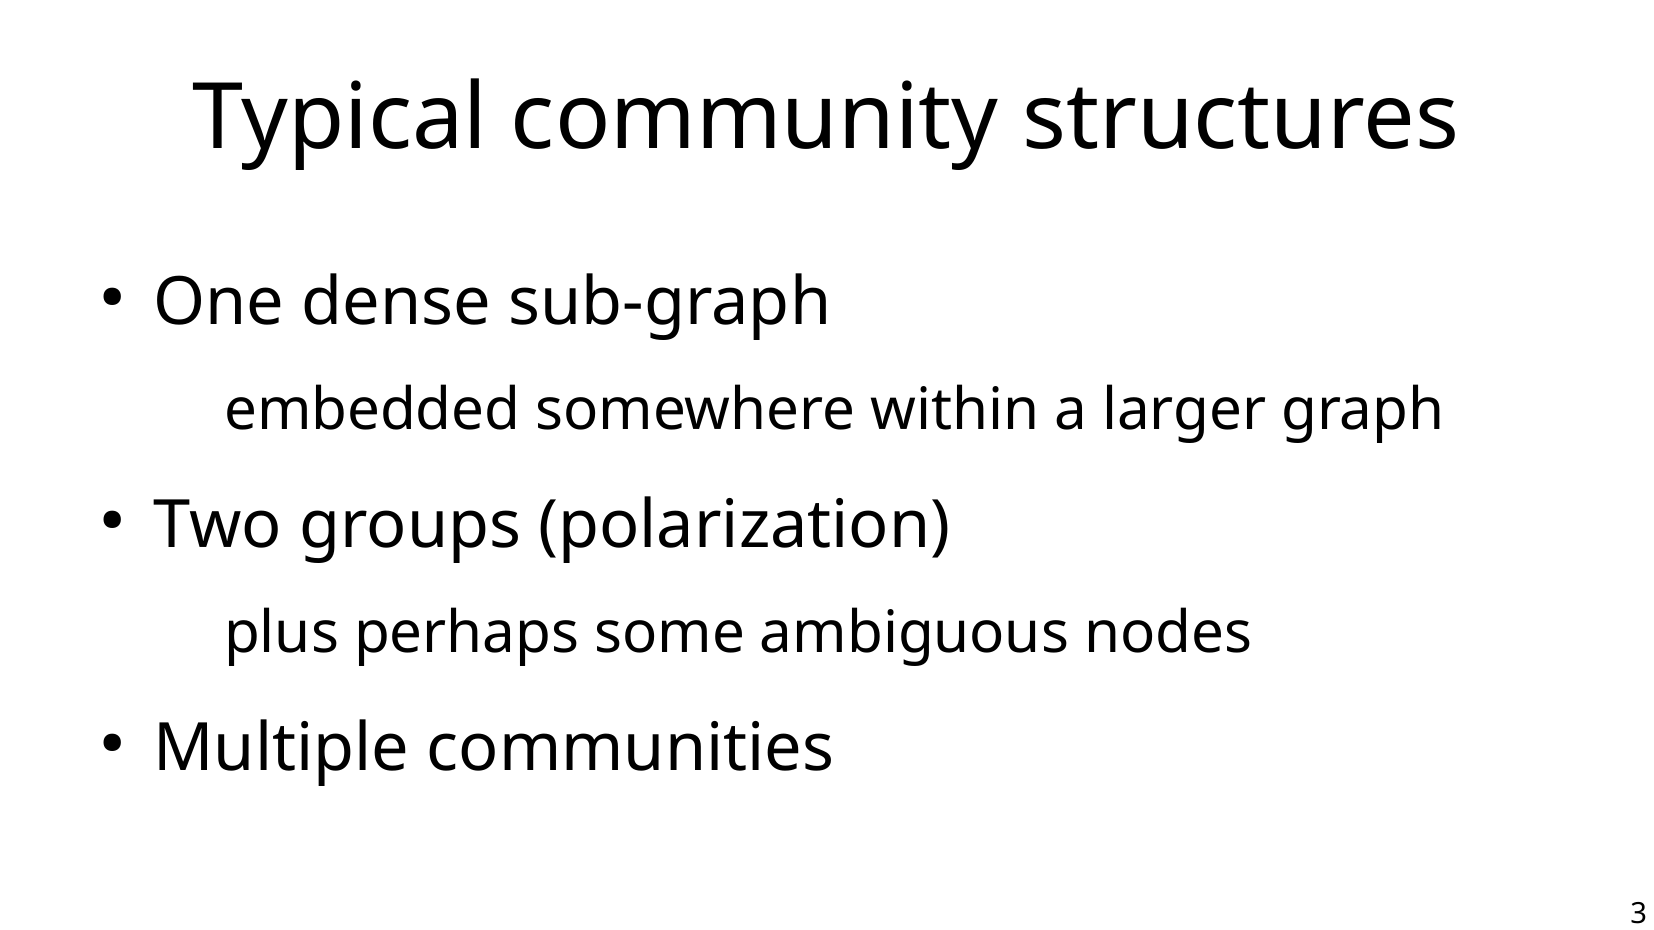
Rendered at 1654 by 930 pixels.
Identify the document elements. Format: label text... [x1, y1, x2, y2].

title Typical community structures [82, 1, 1571, 225]
list One dense sub-graph embedded somewhere within a larger graph Two groups (polarization) plus perhaps some ambiguous nodes Multiple communities [82, 252, 1571, 793]
